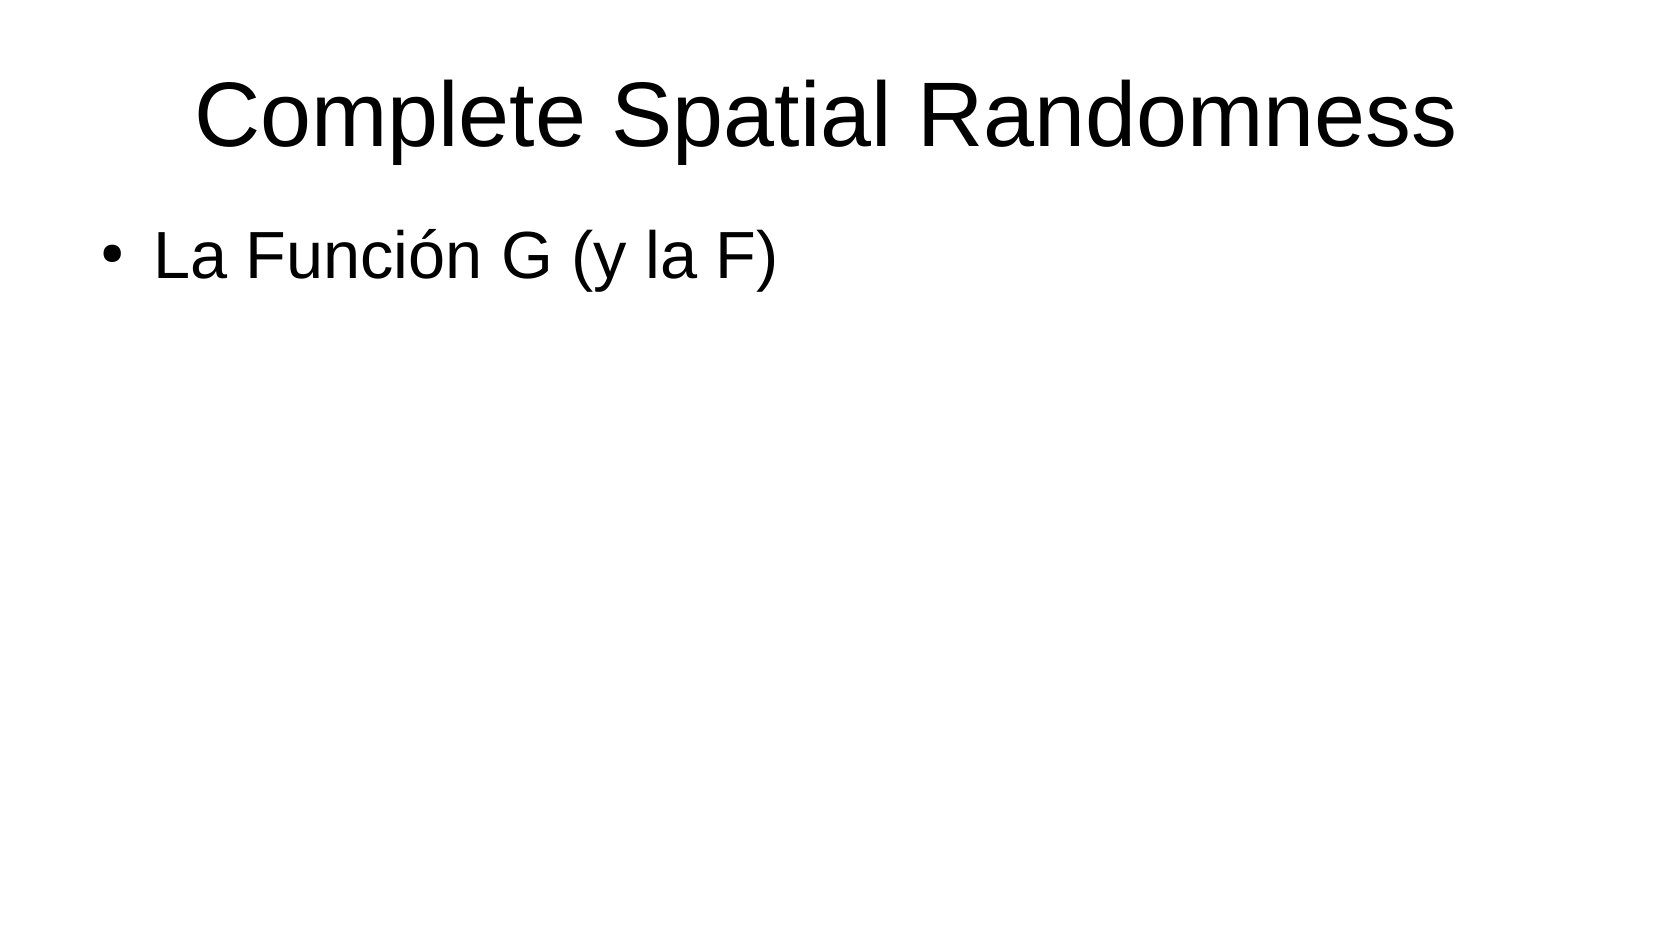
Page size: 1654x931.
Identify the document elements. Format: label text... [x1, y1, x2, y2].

title Complete Spatial Randomness [82, 37, 1571, 193]
list La Función G (y la F) [82, 217, 1571, 758]
